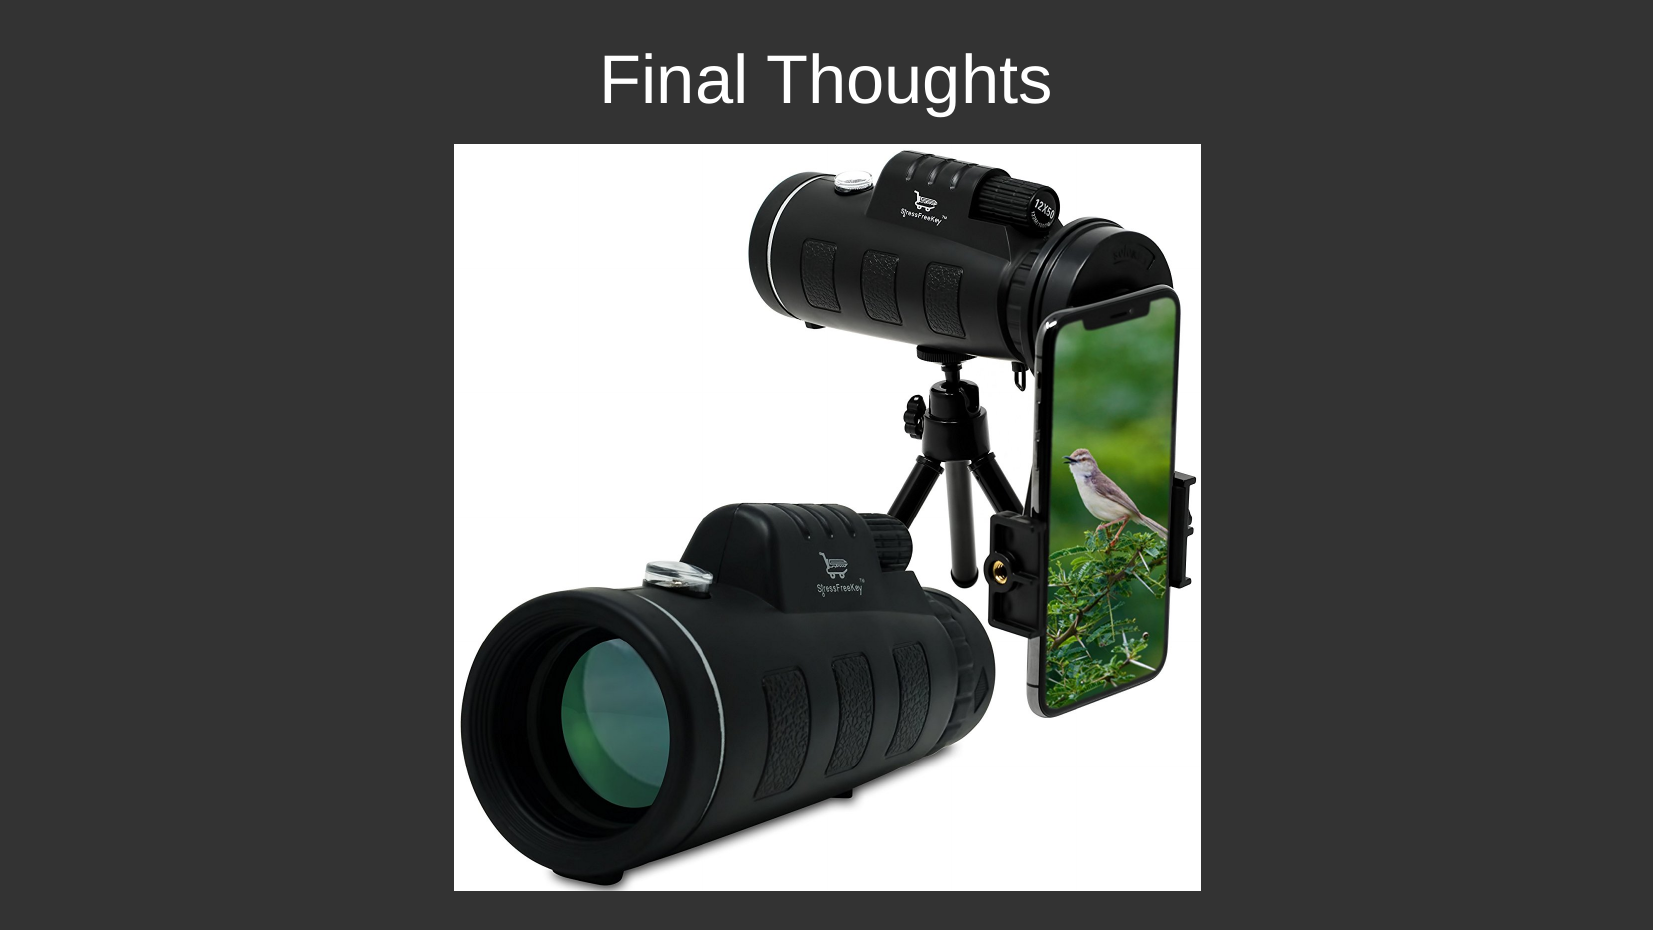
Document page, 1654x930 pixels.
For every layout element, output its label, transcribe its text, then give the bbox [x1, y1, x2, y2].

title Final Thoughts [82, 1, 1571, 157]
picture [454, 144, 1201, 891]
